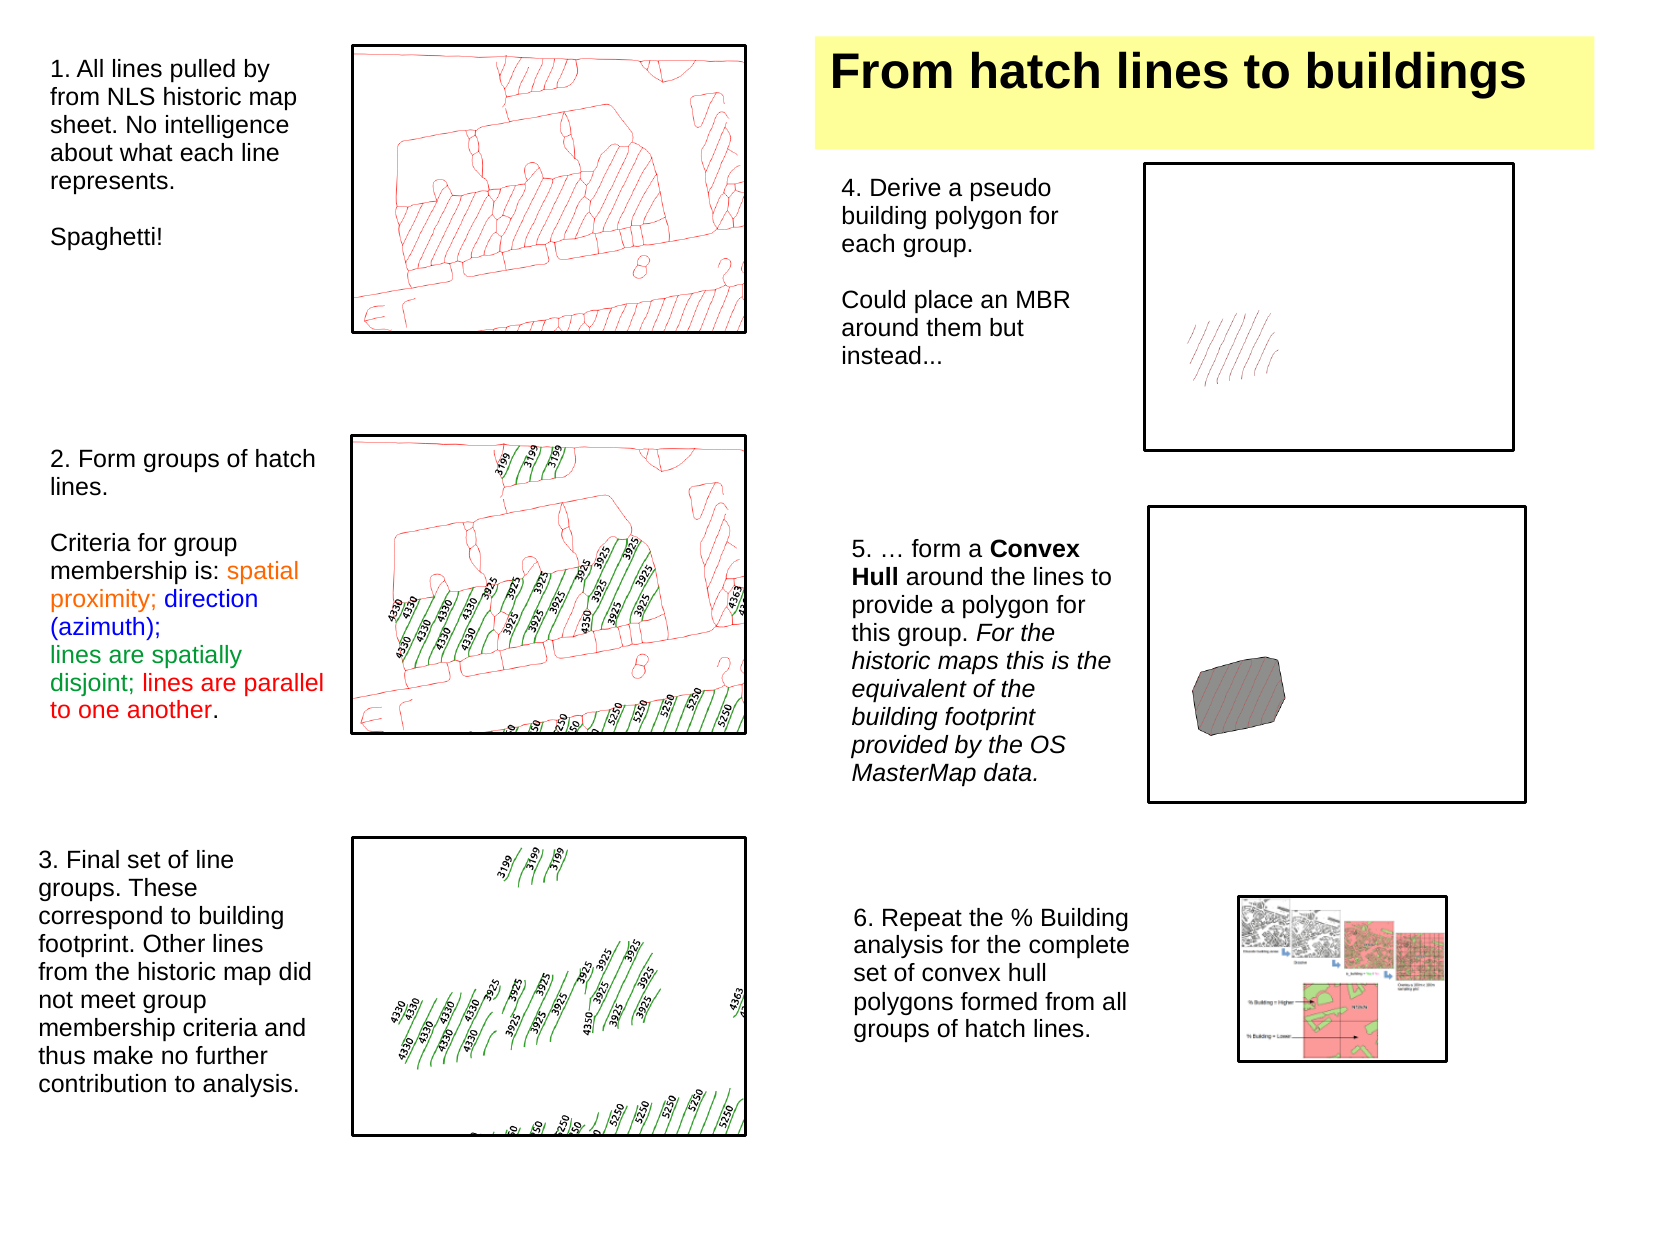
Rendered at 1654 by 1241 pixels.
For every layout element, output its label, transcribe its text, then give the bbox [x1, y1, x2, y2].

picture [1240, 897, 1446, 1060]
text_box 6. Repeat the % Building analysis for the complete set of convex hull polygons formed from all groups of hatch lines. [838, 895, 1146, 1123]
picture [1145, 165, 1512, 449]
text_box 5. … form a Convex Hull around the lines to provide a polygon for this group. For the historic maps this is the equivalent of the building footprint provided by the OS MasterMap data. [836, 527, 1133, 867]
picture [1150, 507, 1524, 801]
picture [354, 838, 745, 1134]
picture [352, 437, 745, 733]
picture [354, 47, 745, 331]
text_box 2. Form groups of hatch lines. Criteria for group membership is: spatial proximity; direction (azimuth); lines are spatially disjoint; lines are parallel to one another. [35, 437, 343, 839]
text_box 4. Derive a pseudo building polygon for each group. Could place an MBR around them but instead... [826, 166, 1123, 449]
text_box 3. Final set of line groups. These correspond to building footprint. Other lines from the historic map did not meet group membership criteria and thus make no further contribution to analysis. [23, 838, 331, 1235]
text_box From hatch lines to buildings [814, 36, 1595, 150]
text_box 1. All lines pulled by from NLS historic map sheet. No intelligence about what each line represents. Spaghetti! [35, 47, 331, 330]
